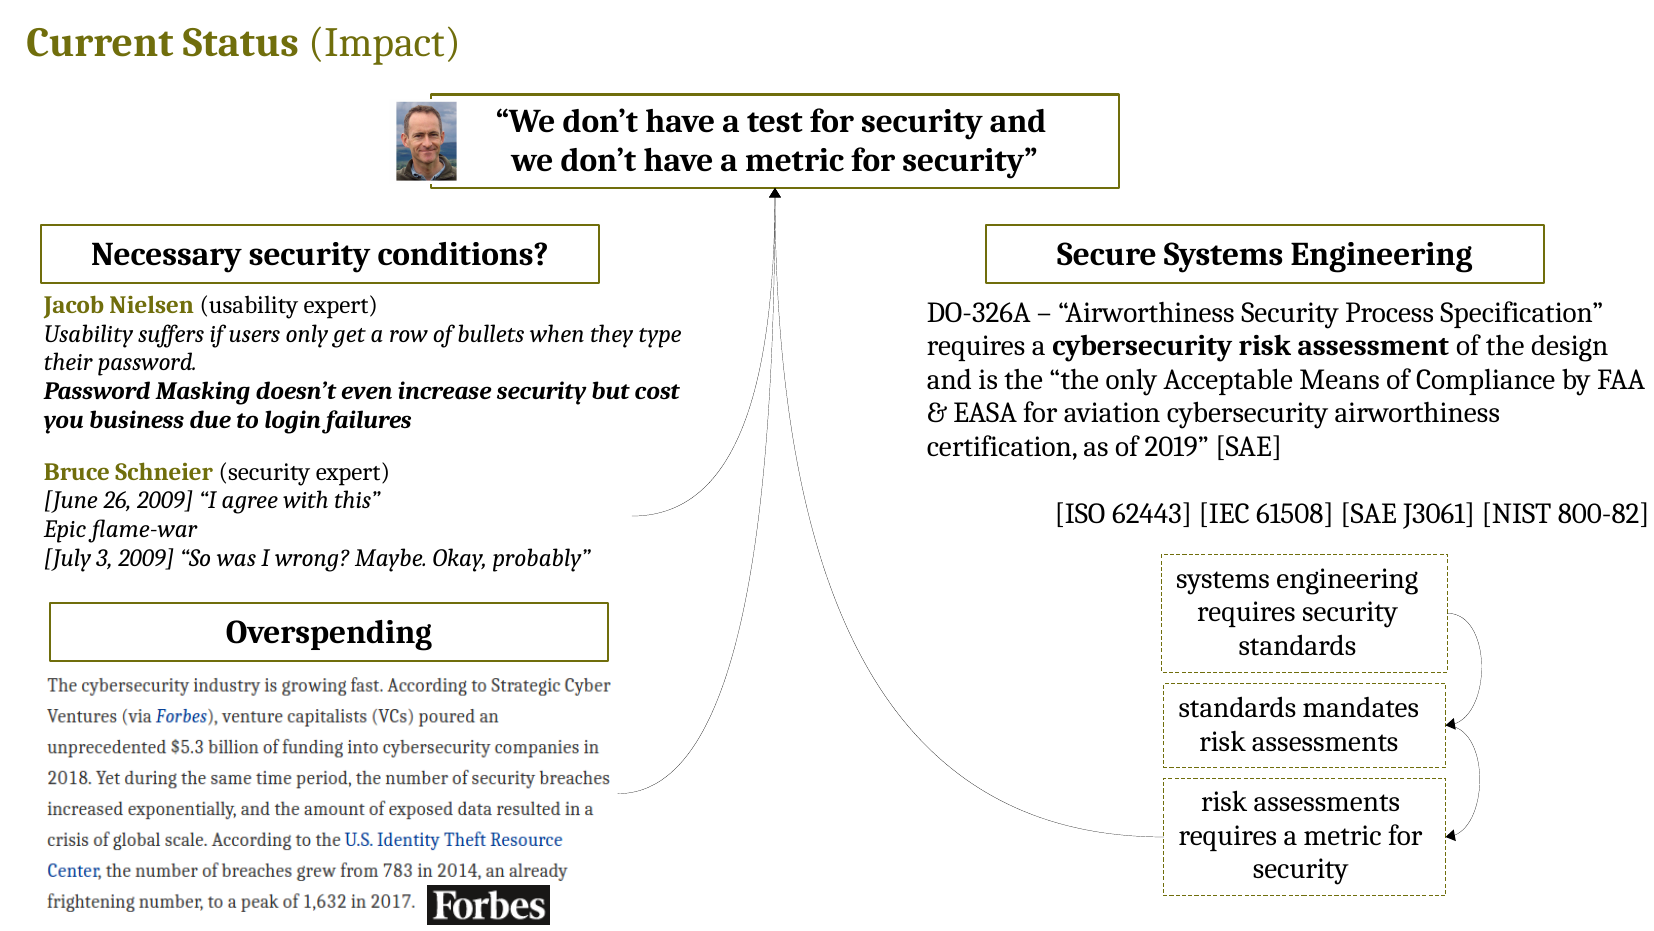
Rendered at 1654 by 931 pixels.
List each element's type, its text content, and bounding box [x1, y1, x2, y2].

text_box Jacob Nielsen (usability expert) Usability suffers if users only get a row of bullets when they type their password. Password Masking doesn’t even increase security but cost you business due to login failures [29, 283, 703, 445]
text_box DO-326A – “Airworthiness Security Process Specification” requires a cybersecurity risk assessment of the design and is the “the only Acceptable Means of Compliance by FAA & EASA for aviation cybersecurity airworthiness certification, as of 2019” [SAE] [ISO 62443] [IEC 61508] [SAE J3061] [NIST 800-82] [912, 288, 1654, 544]
text_box Secure Systems Engineering [986, 225, 1545, 284]
text_box Necessary security conditions? [41, 225, 600, 284]
text_box Overspending [50, 603, 609, 662]
text_box systems engineering requires security standards [1161, 554, 1448, 673]
text_box Bruce Schneier (security expert) [June 26, 2009] “I agree with this” Epic flame-war [July 3, 2009] “So was I wrong? Maybe. Okay, probably” [29, 450, 632, 582]
picture [389, 99, 460, 184]
picture [41, 673, 618, 925]
text_box standards mandates risk assessments [1163, 683, 1446, 768]
text_box “We don’t have a test for security and we don’t have a metric for security” [431, 94, 1119, 189]
text_box risk assessments requires a metric for security [1163, 778, 1446, 896]
text_box Current Status (Impact) [11, 11, 1642, 76]
